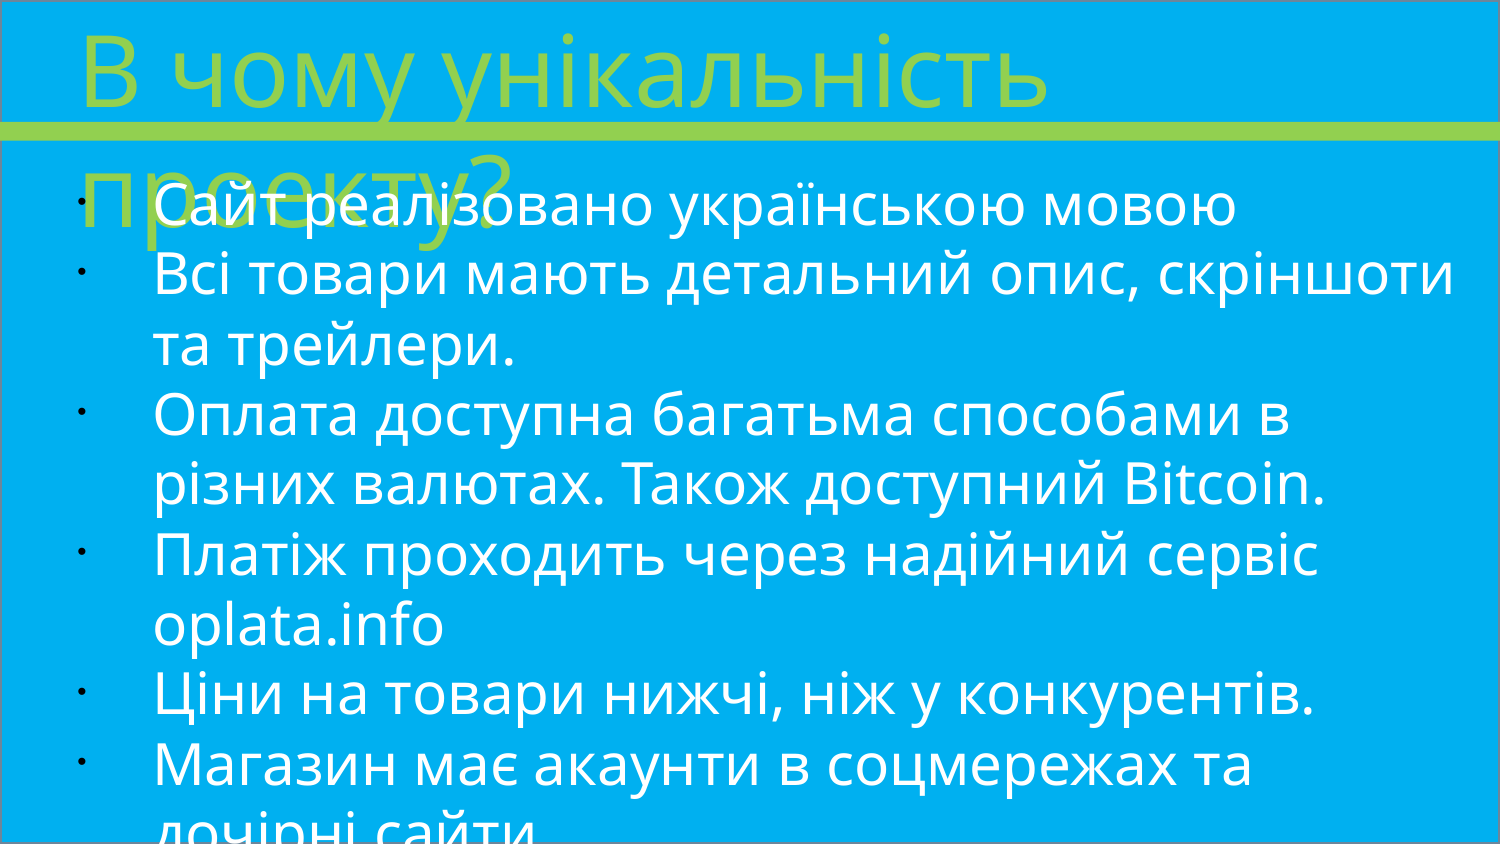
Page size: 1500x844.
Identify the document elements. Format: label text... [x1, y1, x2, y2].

text_box Сайт реалізовано українською мовою Всі товари мають детальний опис, скріншоти та трейлери. Оплата доступна багатьма способами в різних валютах. Також доступний Bitcoin. Платіж проходить через надійний сервіс oplata.info Ціни на товари нижчі, ніж у конкурентів. Магазин має акаунти в соцмережах та дочірні сайти. [62, 159, 1475, 844]
text_box [0, 0, 1500, 844]
title В чому унікальність проекту? [62, 0, 1400, 121]
